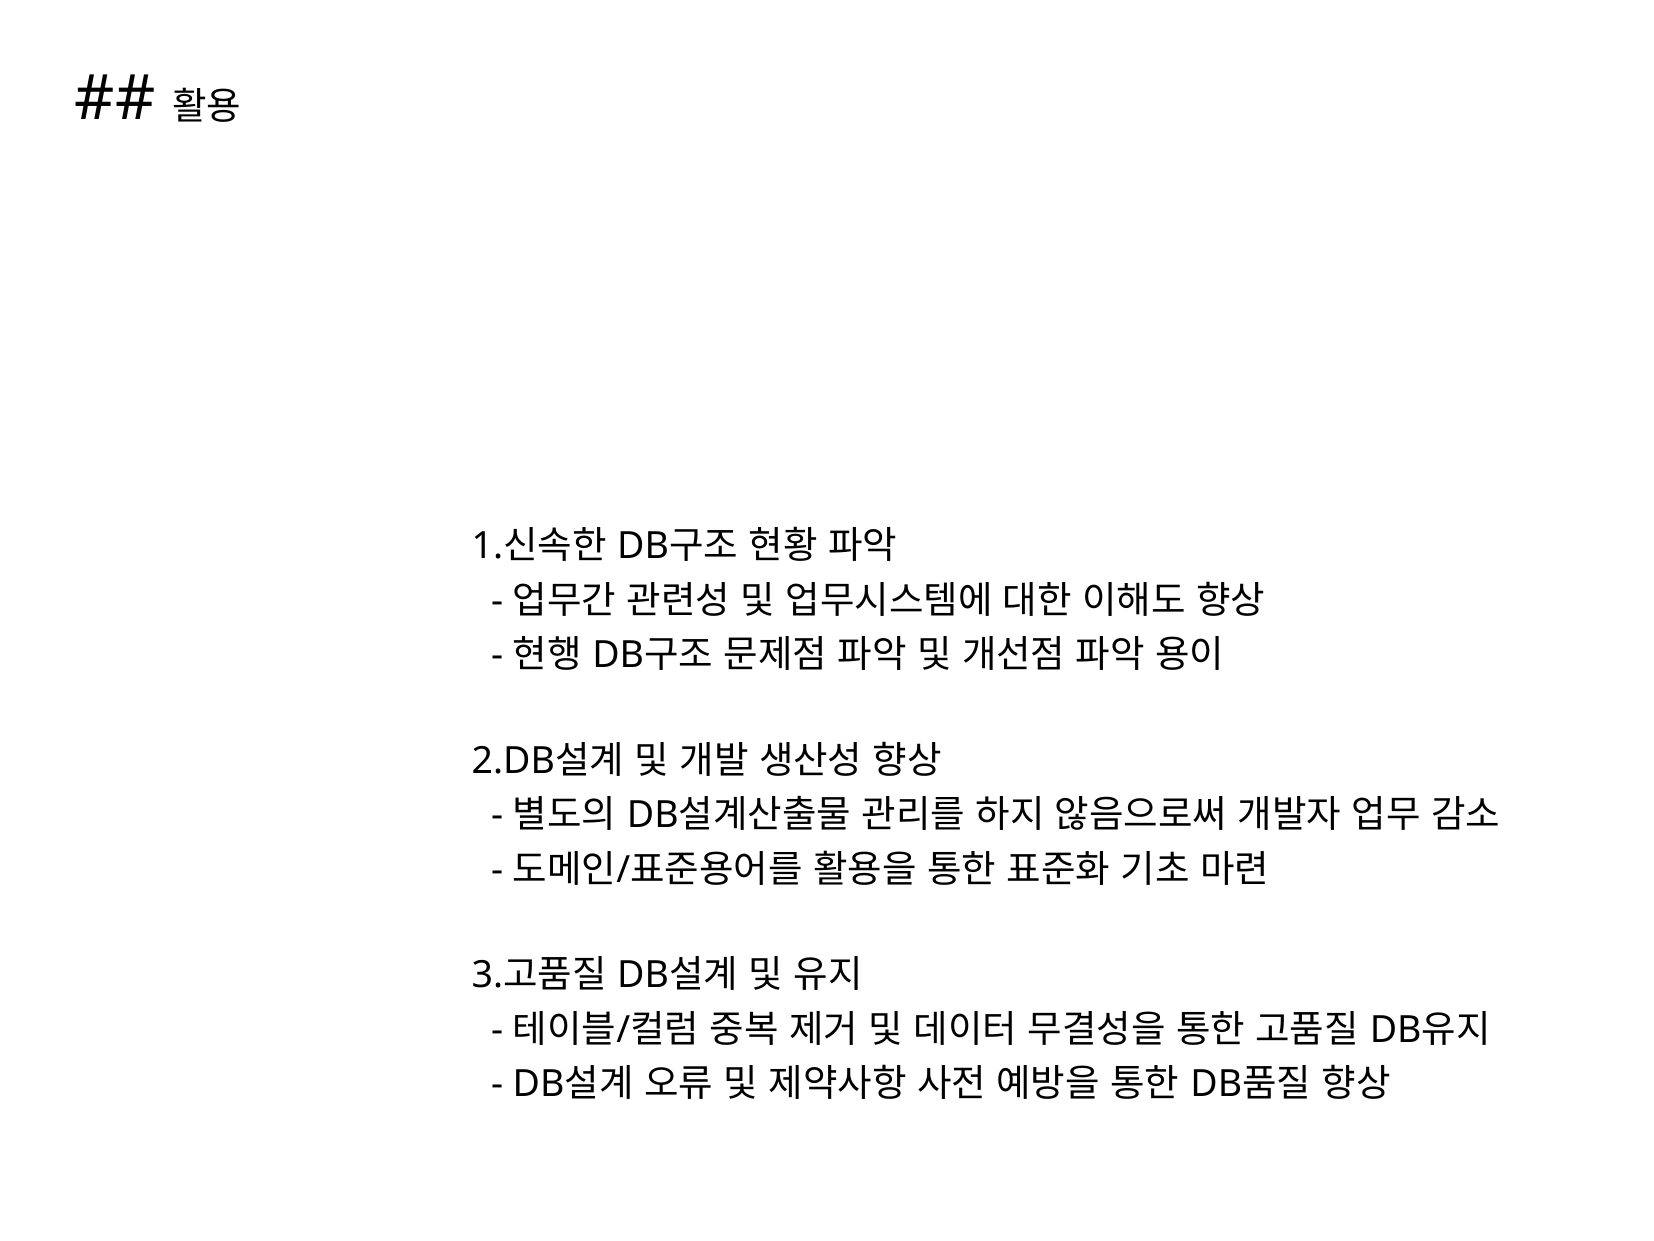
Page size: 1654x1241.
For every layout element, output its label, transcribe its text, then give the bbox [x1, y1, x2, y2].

text_box ## 활용 [60, 45, 316, 194]
subtitle 1.신속한 DB구조 현황 파악 - 업무간 관련성 및 업무시스템에 대한 이해도 향상 - 현행 DB구조 문제점 파악 및 개선점 파악 용이 2.DB설계 및 개발 생산성 향상 - 별도의 DB설계산출물 관리를 하지 않음으로써 개발자 업무 감소 - 도메인/표준용어를 활용을 통한 표준화 기초 마련 3.고품질 DB설계 및 유지 - 테이블/컬럼 중복 제거 및 데이터 무결성을 통한 고품질 DB유지 - DB설계 오류 및 제약사항 사전 예방을 통한 DB품질 향상 [461, 330, 1654, 1241]
